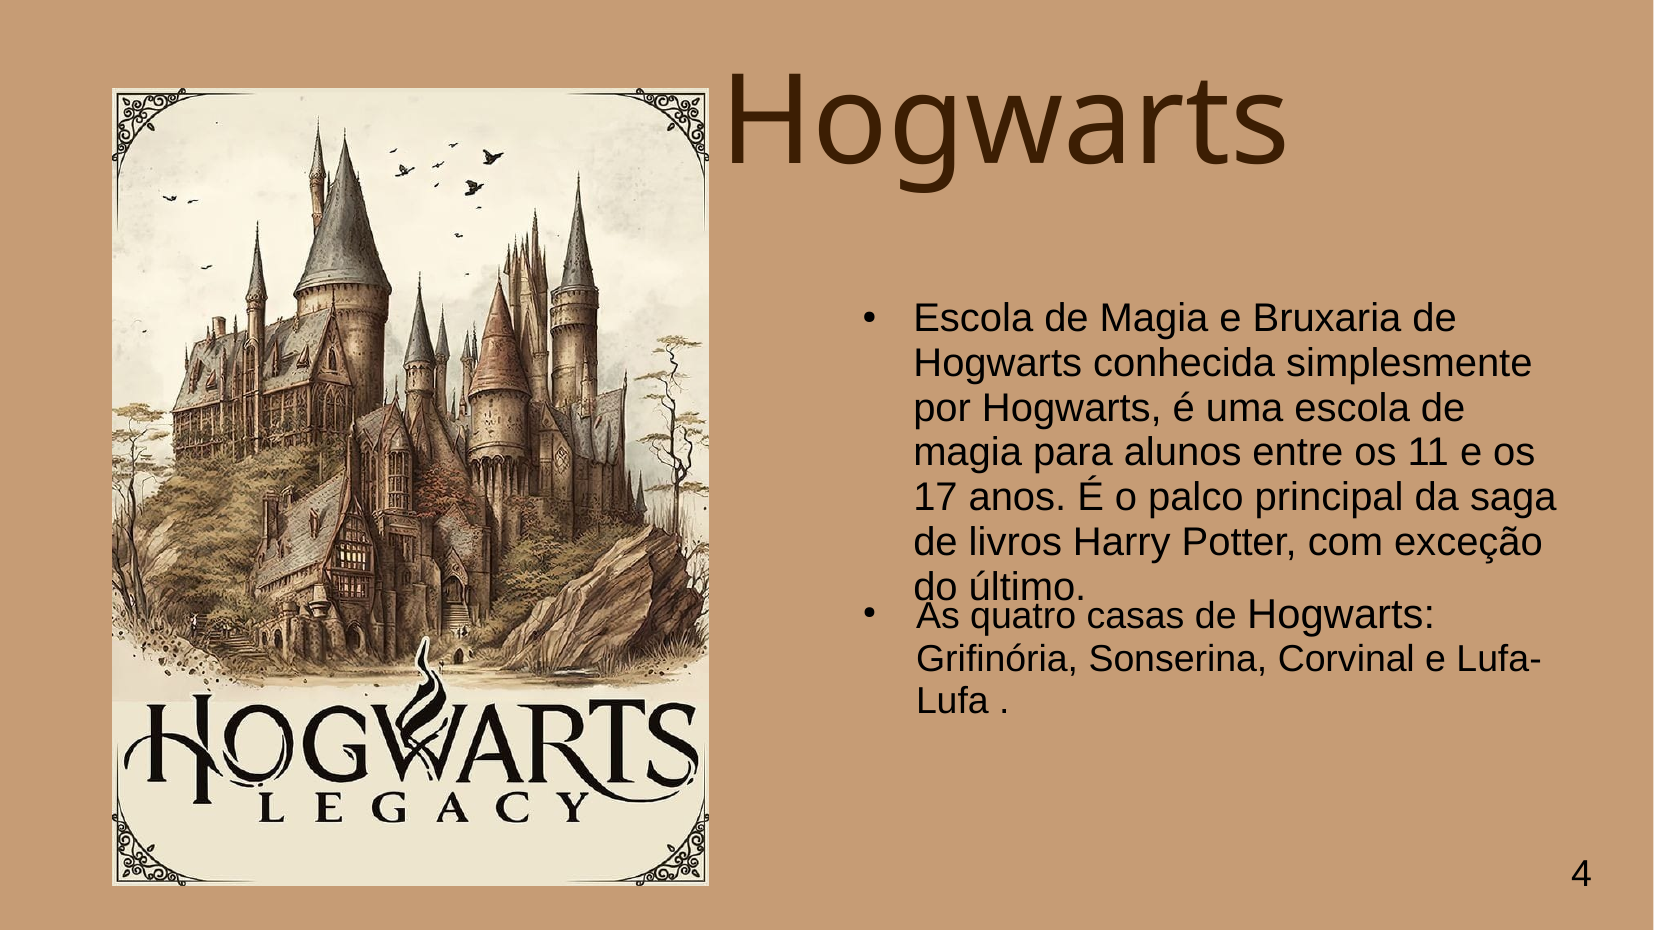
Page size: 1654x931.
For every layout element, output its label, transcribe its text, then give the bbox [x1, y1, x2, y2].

title Hogwarts [82, 5, 1571, 224]
list As quatro casas de Hogwarts: Grifinória, Sonserina, Corvinal e Lufa-Lufa . [845, 590, 1595, 931]
picture [112, 88, 709, 886]
text_box <número> [1556, 845, 1654, 916]
list Escola de Magia e Bruxaria de Hogwarts conhecida simplesmente por Hogwarts, é uma escola de magia para alunos entre os 11 e os 17 anos. É o palco principal da saga de livros Harry Potter, com exceção do último. [845, 295, 1565, 590]
